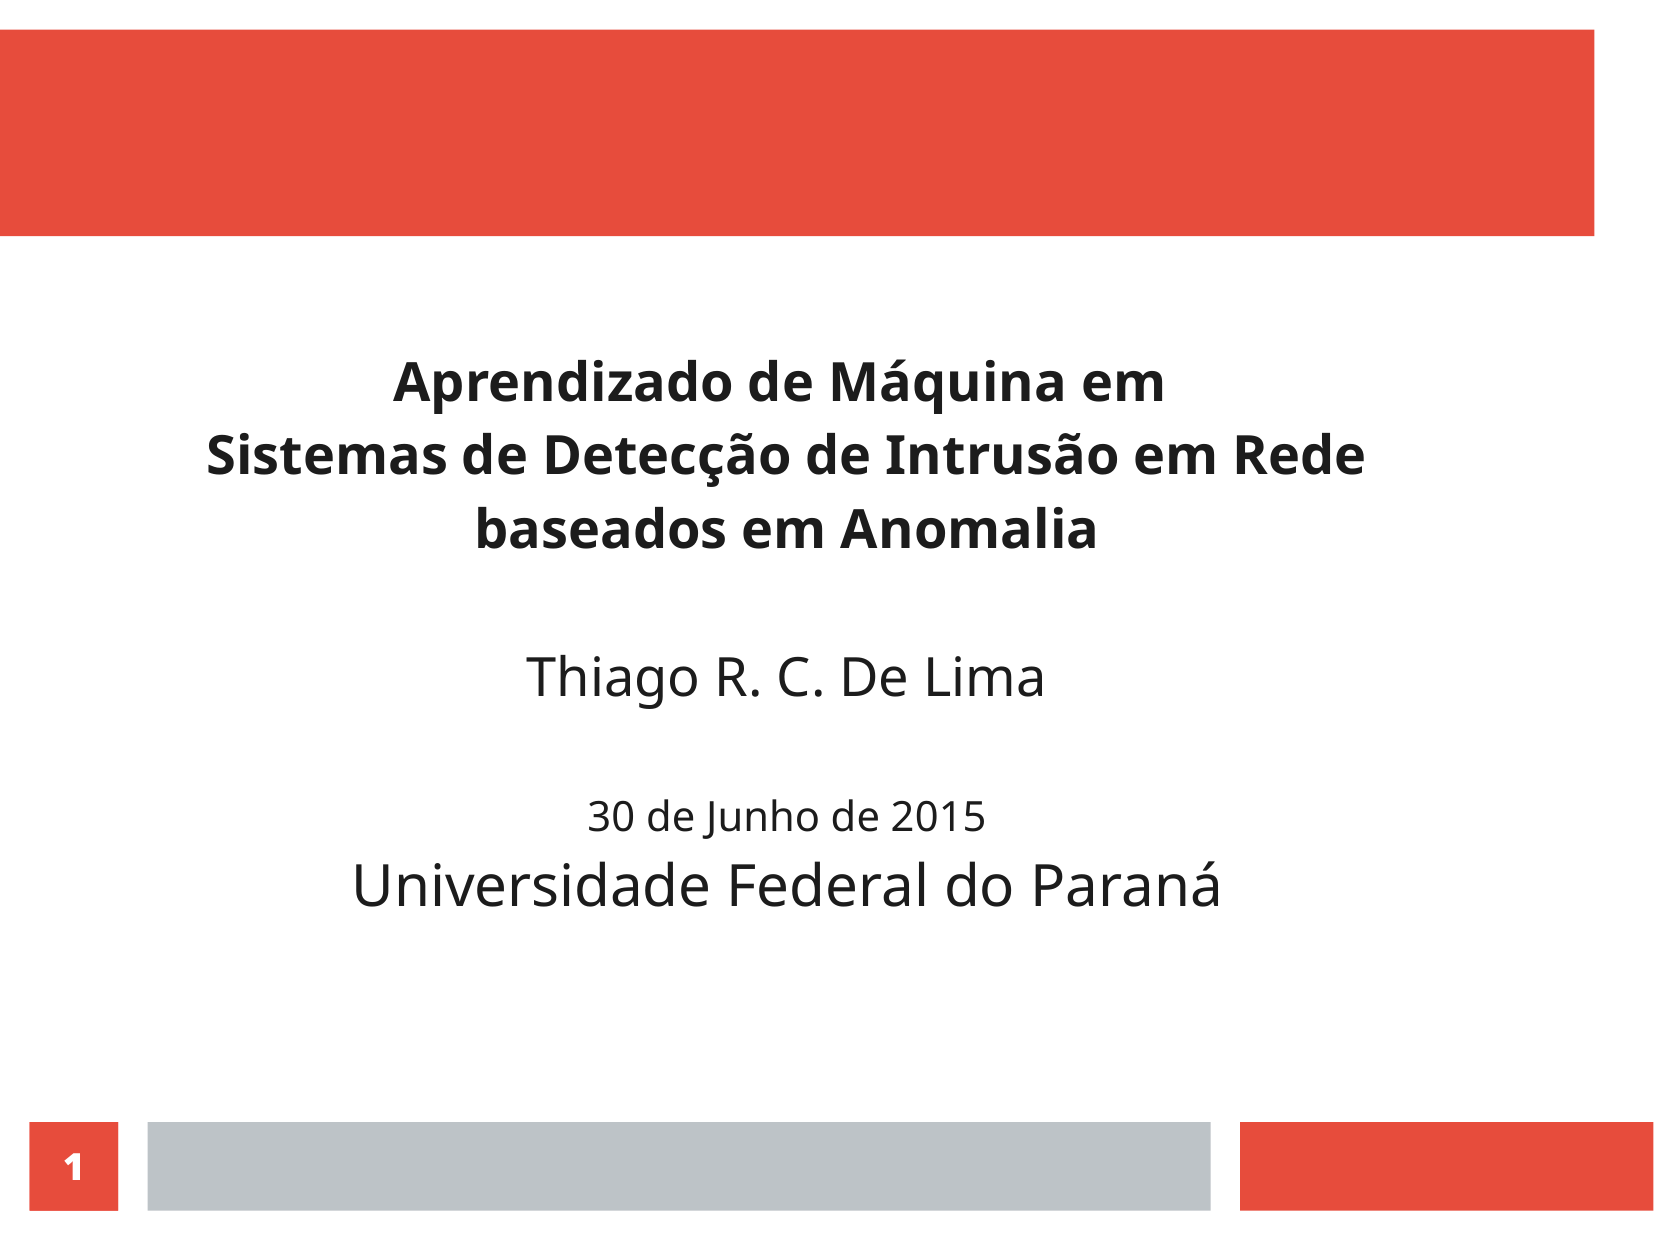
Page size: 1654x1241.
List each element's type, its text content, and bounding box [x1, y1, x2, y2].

subtitle Aprendizado de Máquina em Sistemas de Detecção de Intrusão em Rede baseados em Anomalia Thiago R. C. De Lima 30 de Junho de 2015 Universidade Federal do Paraná [206, 342, 1518, 1028]
